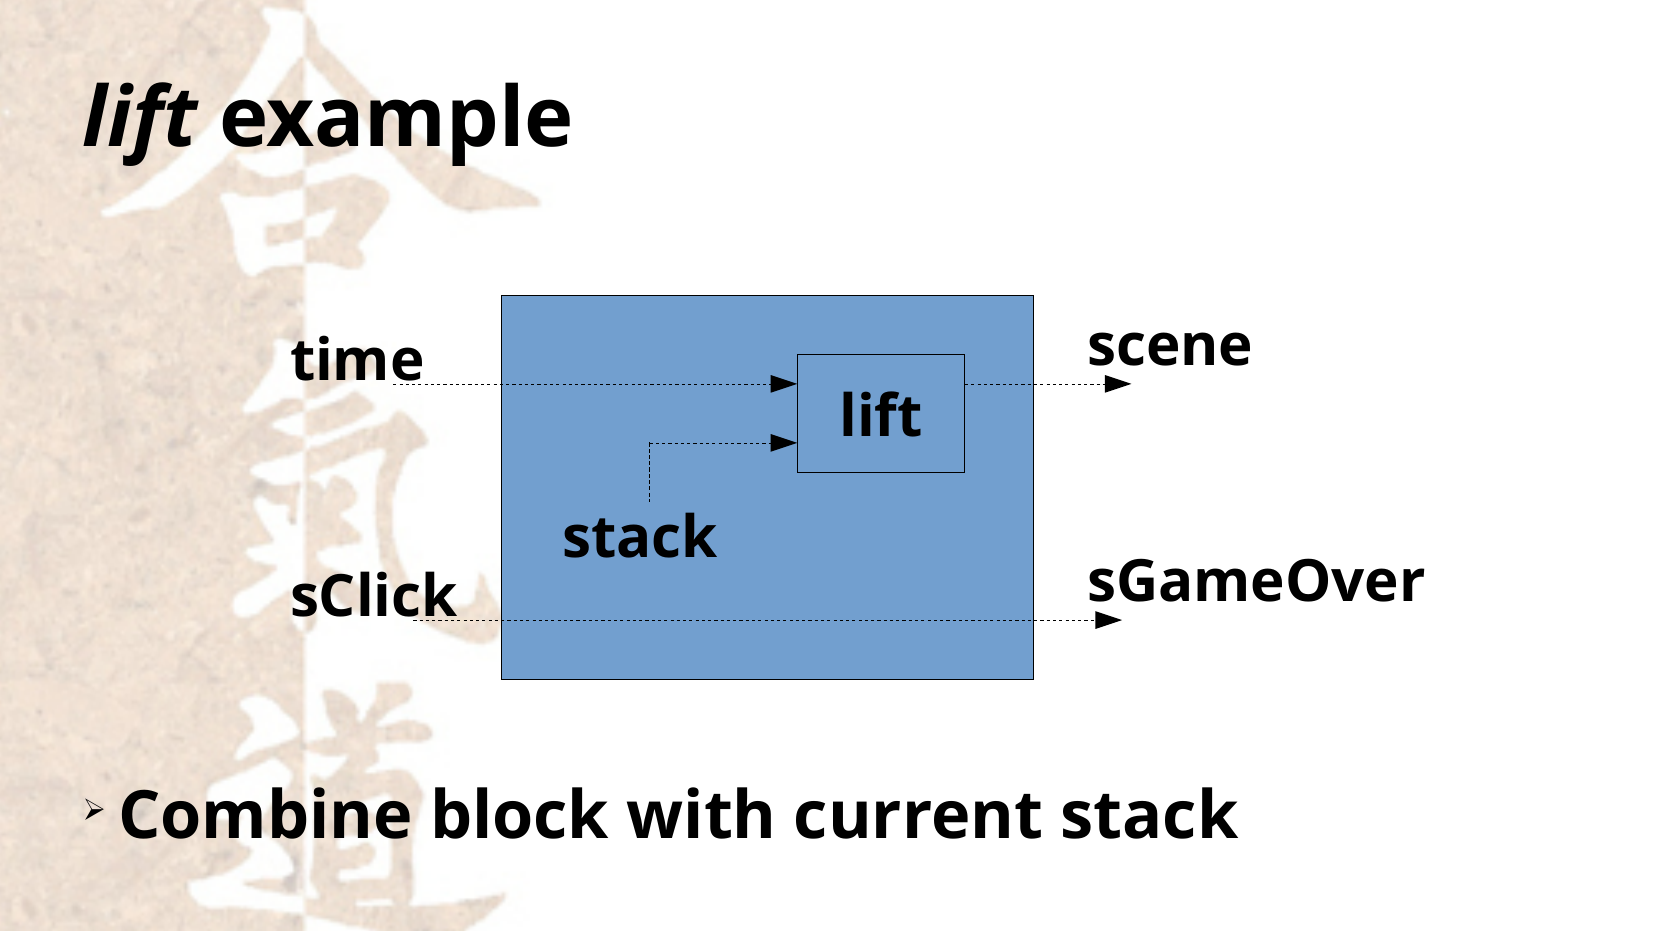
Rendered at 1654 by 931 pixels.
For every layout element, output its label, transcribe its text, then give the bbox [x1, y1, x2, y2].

text_box time [275, 310, 496, 414]
title lift example [82, 37, 1571, 193]
text_box lift [797, 354, 965, 473]
text_box sClick [275, 546, 496, 650]
text_box scene [1072, 295, 1325, 369]
picture [0, 0, 1654, 931]
text_box sGameOver [1072, 531, 1388, 605]
text_box [501, 295, 1034, 680]
text_box stack [547, 487, 768, 562]
subtitle Combine block with current stack [82, 767, 1571, 886]
